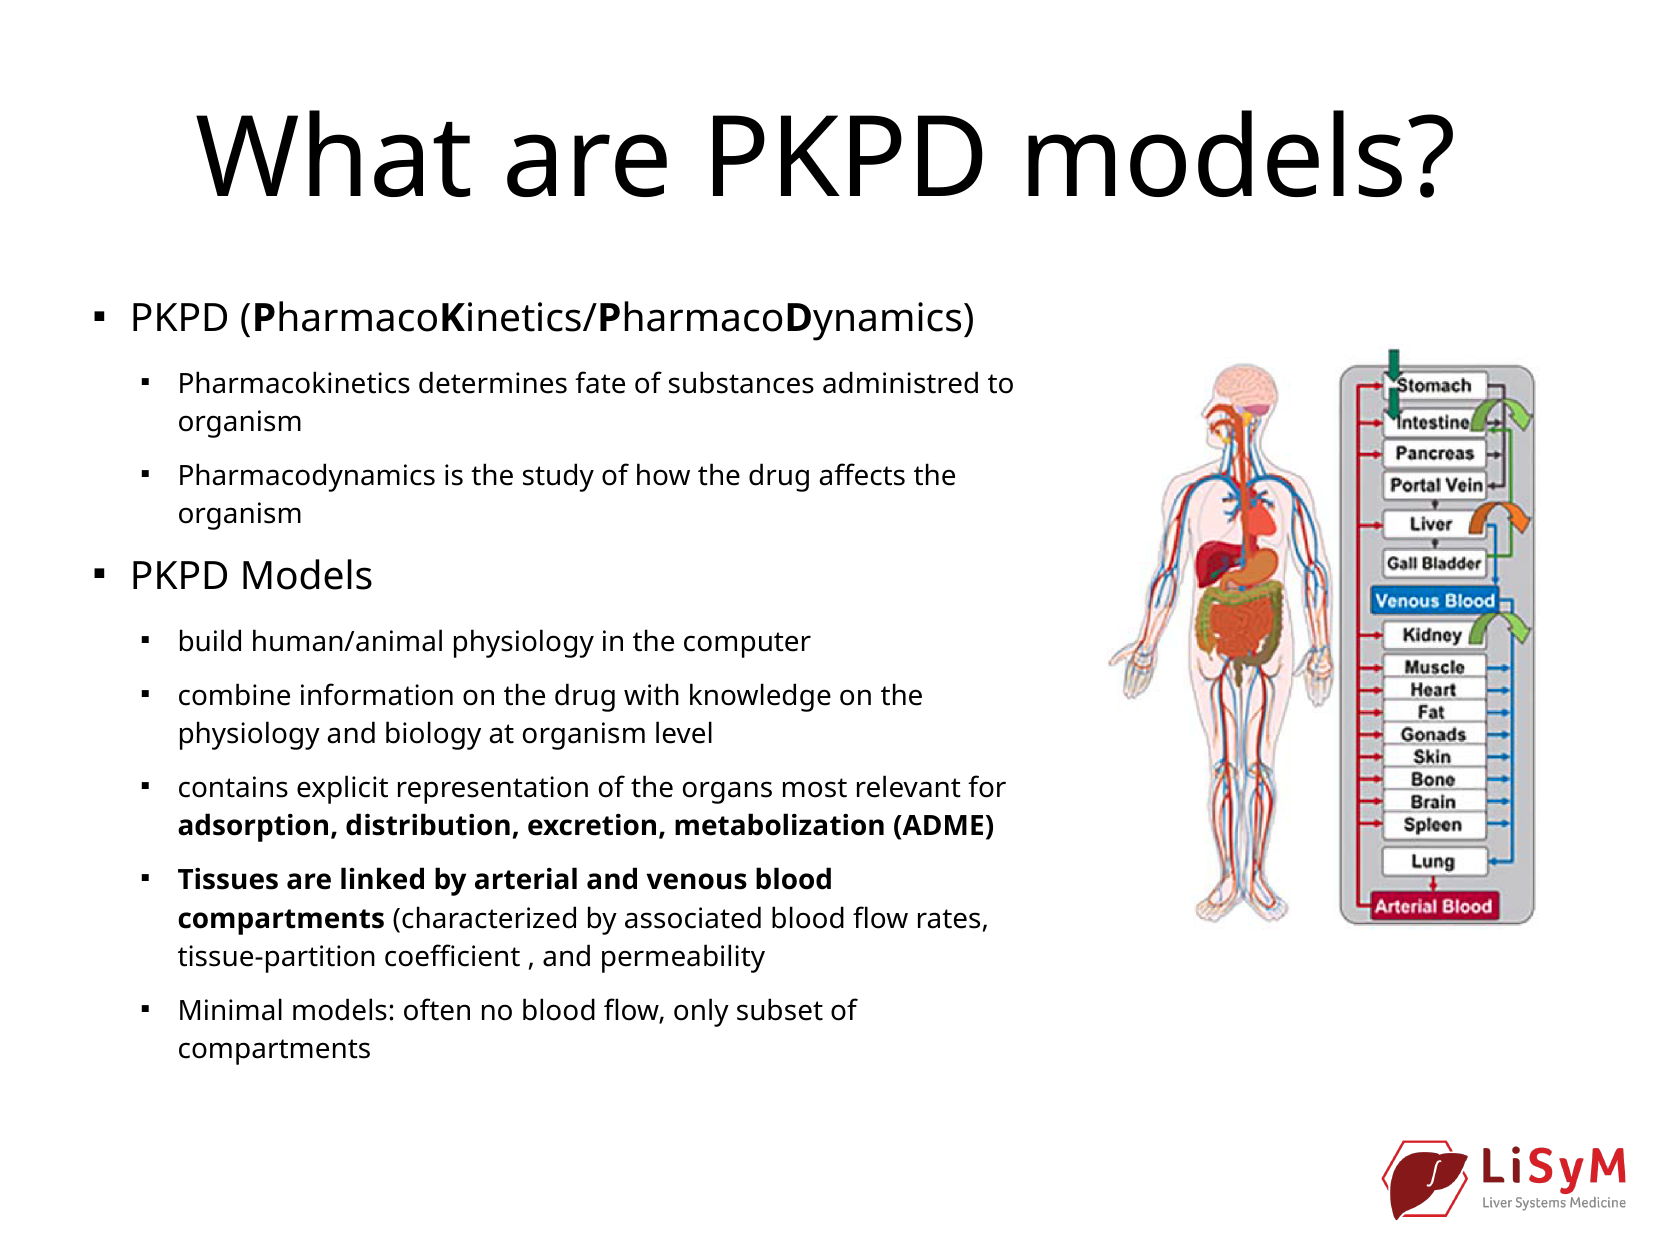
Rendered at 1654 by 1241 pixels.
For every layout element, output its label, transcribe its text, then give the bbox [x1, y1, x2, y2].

title What are PKPD models? [82, 49, 1571, 257]
list PKPD (PharmacoKinetics/PharmacoDynamics) Pharmacokinetics determines fate of substances administred to organism Pharmacodynamics is the study of how the drug affects the organism PKPD Models build human/animal physiology in the computer combine information on the drug with knowledge on the physiology and biology at organism level contains explicit representation of the organs most relevant for adsorption, distribution, excretion, metabolization (ADME) Tissues are linked by arterial and venous blood compartments (characterized by associated blood flow rates, tissue-partition coefficient , and permeability Minimal models: often no blood flow, only subset of compartments [82, 290, 1036, 1081]
picture [1095, 344, 1550, 931]
picture [1380, 1139, 1627, 1222]
